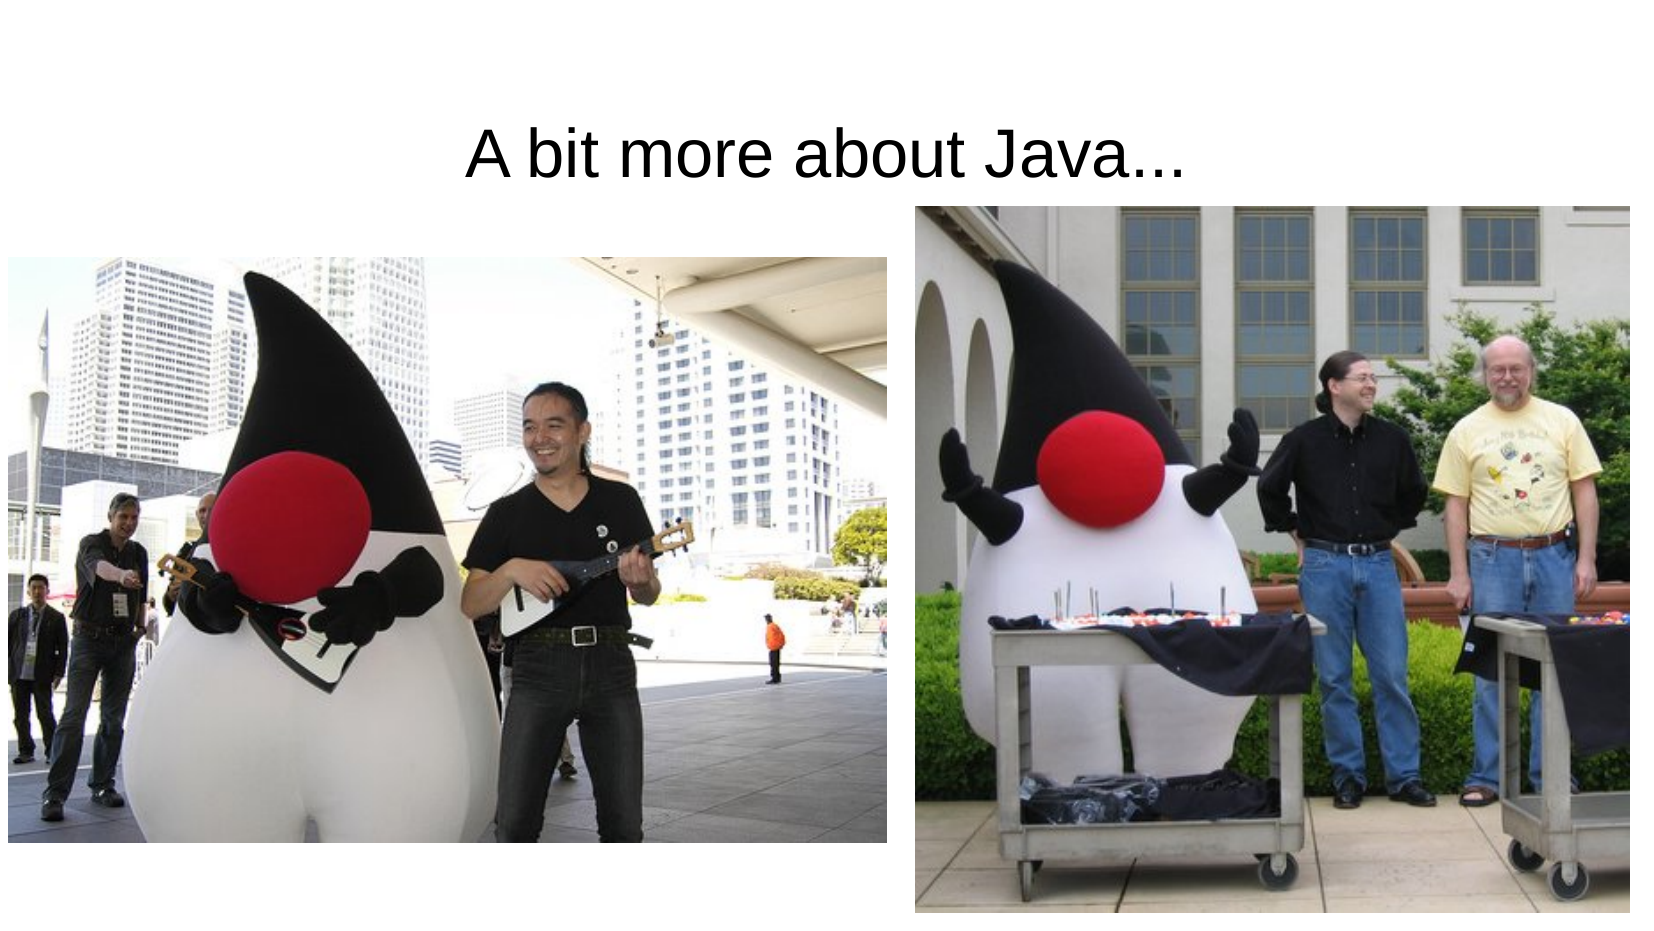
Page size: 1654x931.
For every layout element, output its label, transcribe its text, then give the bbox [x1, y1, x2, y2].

picture [915, 206, 1630, 913]
picture [8, 257, 887, 843]
title A bit more about Java... [82, 37, 1571, 271]
